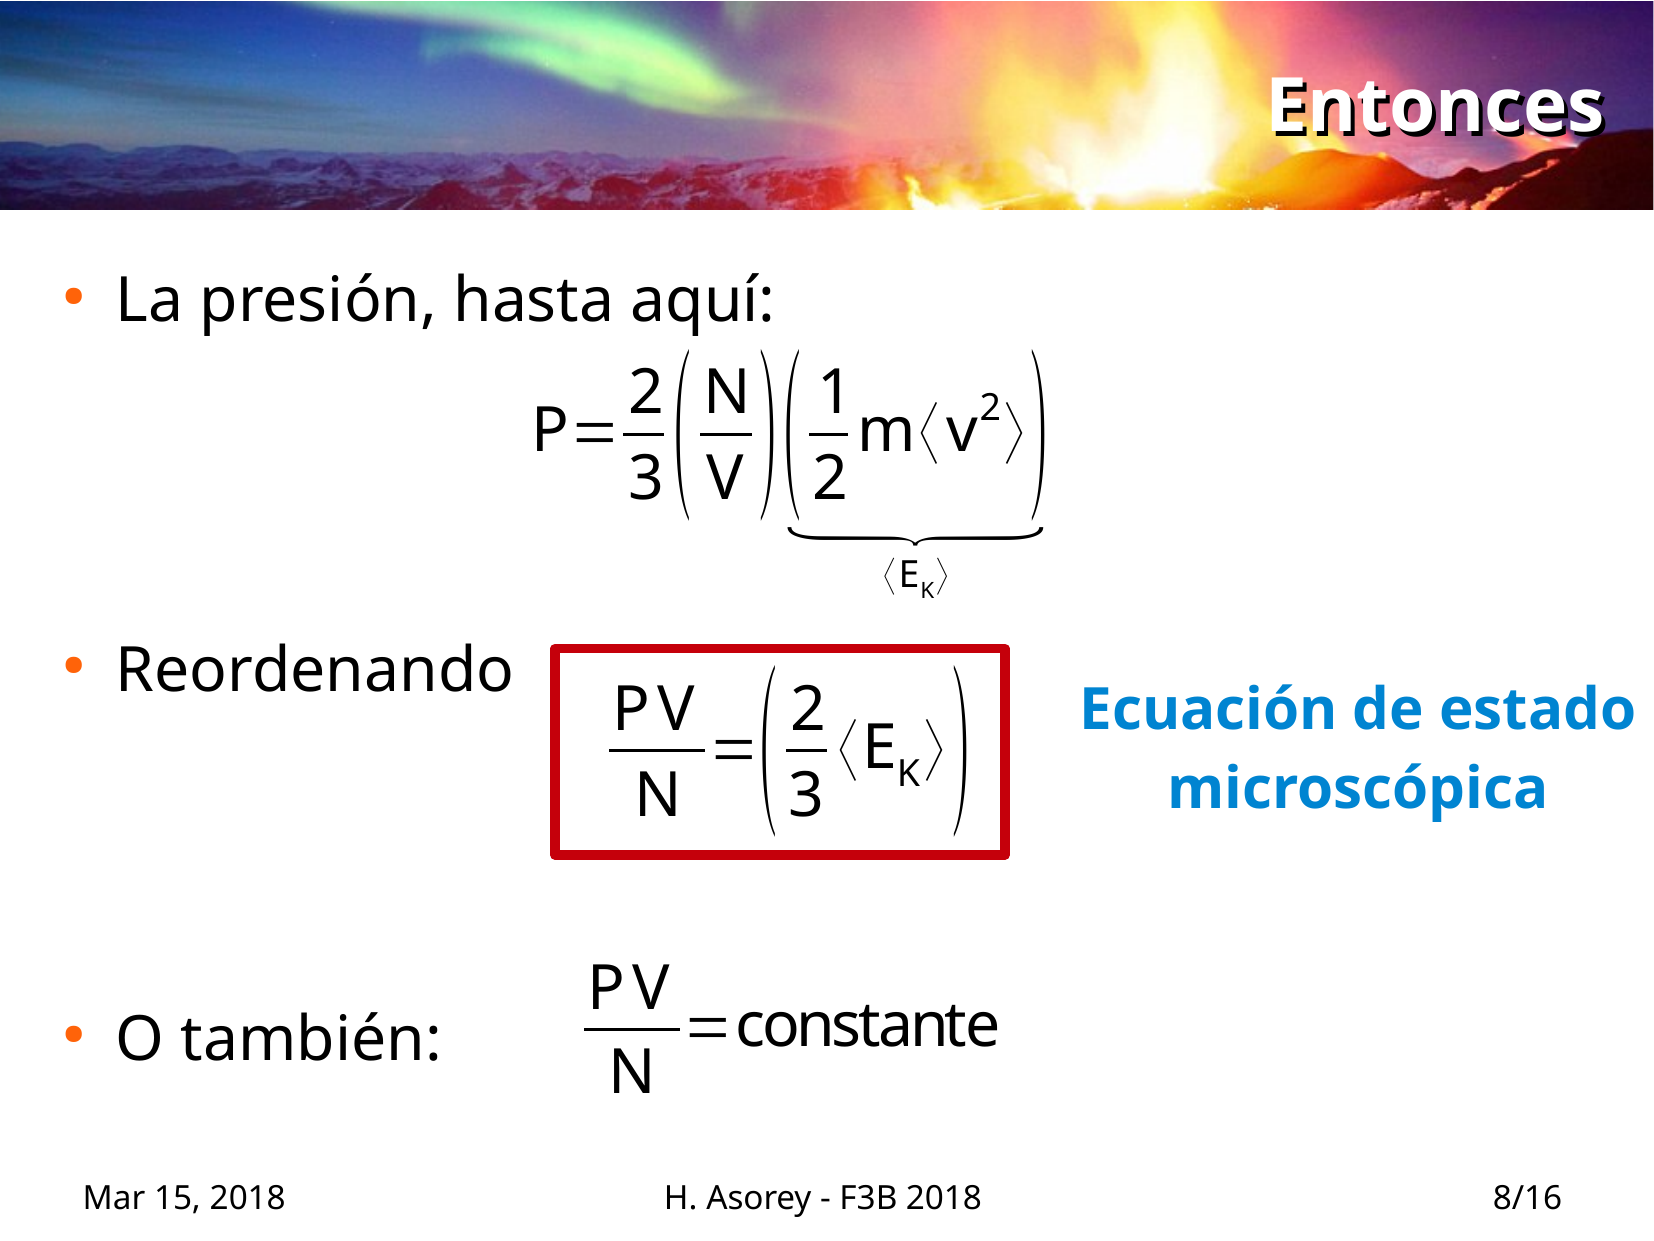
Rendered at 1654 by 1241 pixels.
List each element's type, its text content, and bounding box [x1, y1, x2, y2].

chart [574, 948, 1006, 1111]
title Entonces [45, 15, 1606, 191]
list La presión, hasta aquí: Reordenando O también: [45, 255, 1606, 1156]
text_box Ecuación de estado microscópica [1065, 660, 1579, 817]
chart [600, 661, 978, 841]
chart [525, 345, 1057, 604]
picture [0, 1, 1654, 210]
